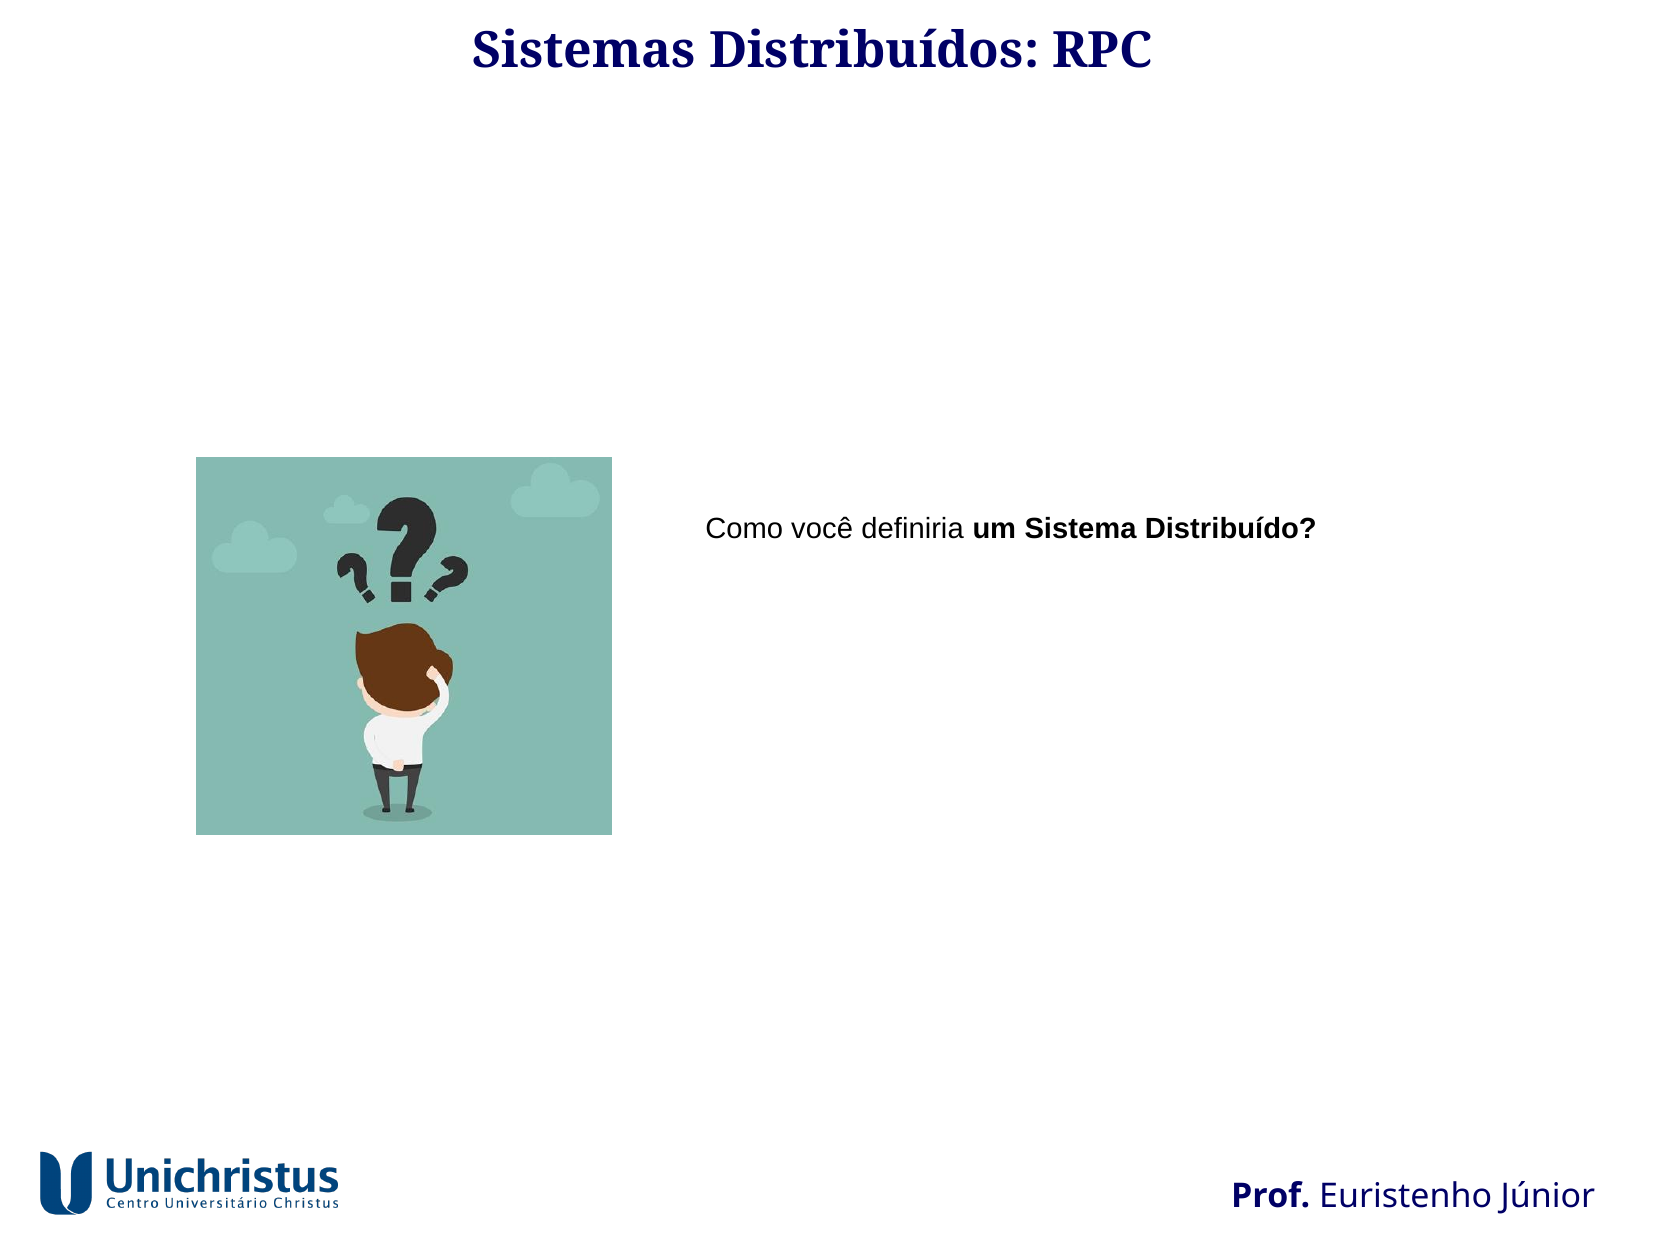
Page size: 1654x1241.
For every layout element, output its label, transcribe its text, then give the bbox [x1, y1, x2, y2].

text_box Sistemas Distribuídos: RPC [457, 6, 1204, 113]
picture [196, 457, 612, 835]
text_box Como você definiria um Sistema Distribuído? [690, 347, 1595, 945]
text_box Prof. Euristenho Júnior [1216, 1163, 1654, 1224]
picture [35, 1148, 343, 1217]
